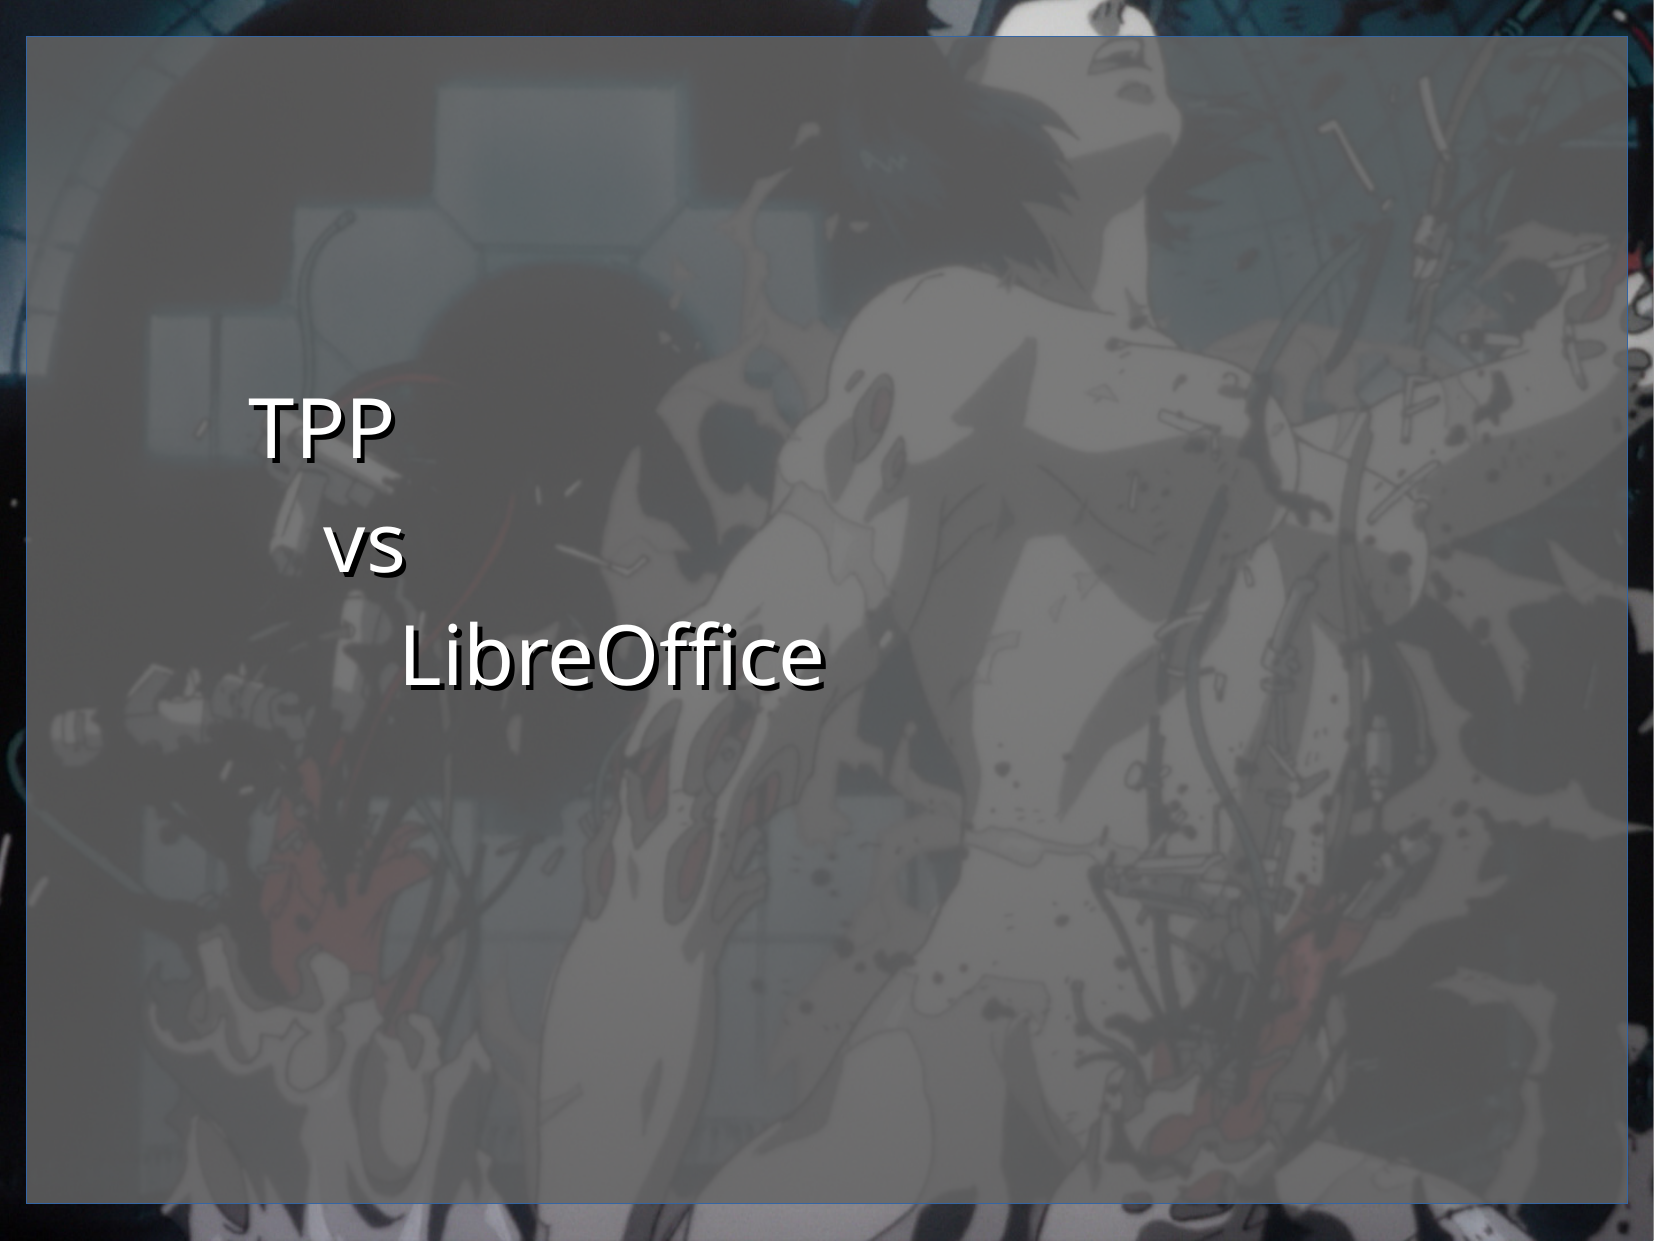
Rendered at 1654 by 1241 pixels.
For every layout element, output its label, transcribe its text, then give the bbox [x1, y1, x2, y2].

text_box [26, 36, 1628, 1204]
picture [0, 0, 1654, 1241]
text_box TPP vs LibreOffice [234, 362, 1420, 878]
